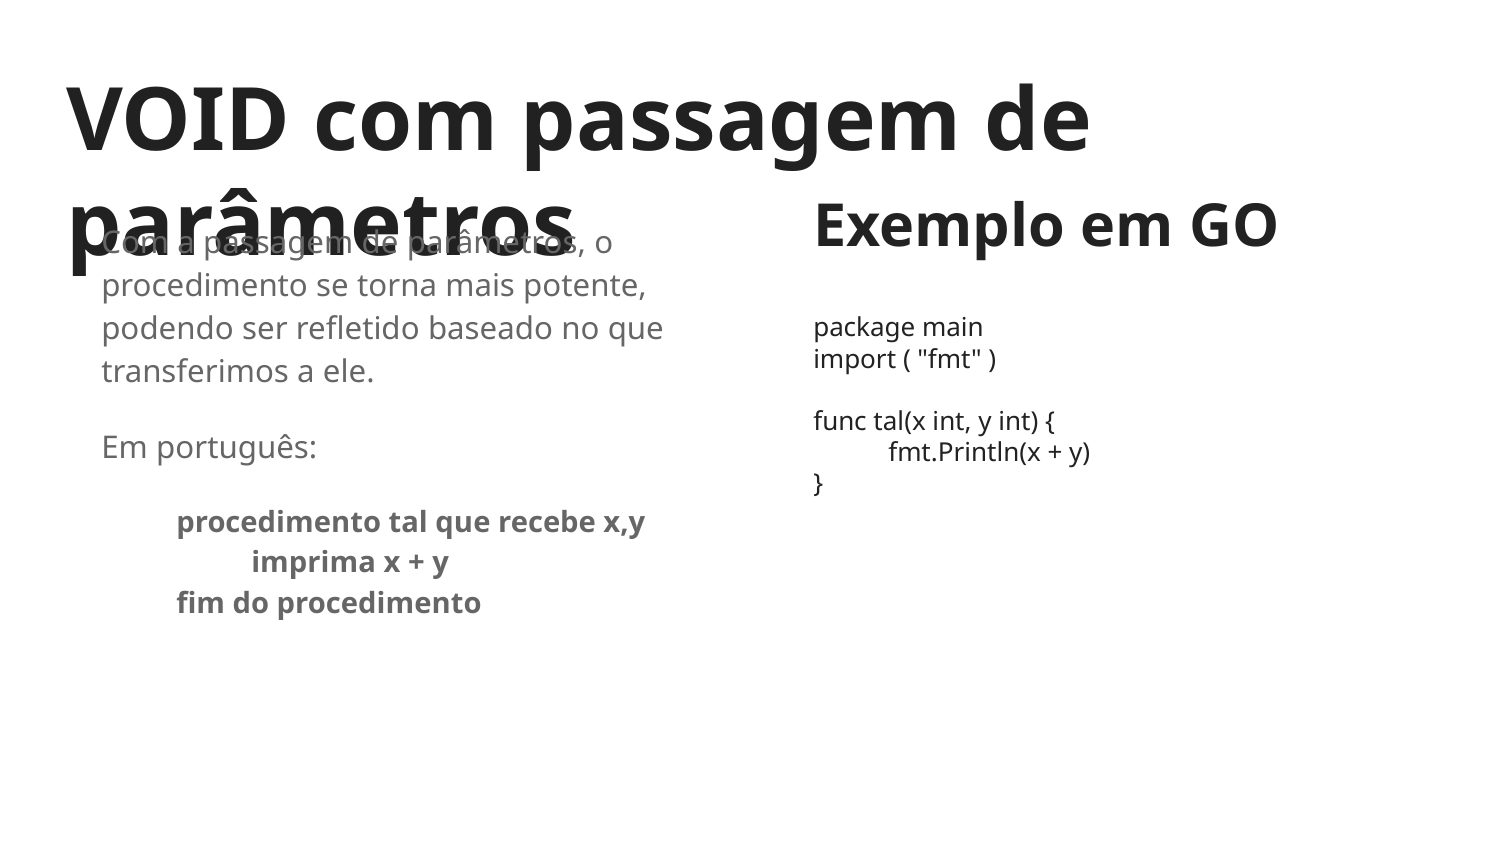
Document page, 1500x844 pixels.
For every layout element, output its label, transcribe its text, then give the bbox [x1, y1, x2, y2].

list Com a passagem de parâmetros, o procedimento se torna mais potente, podendo ser refletido baseado no que transferimos a ele. Em português: procedimento tal que recebe x,y imprima x + y fim do procedimento [86, 201, 785, 823]
title VOID com passagem de parâmetros [51, 48, 1449, 180]
text_box Exemplo em GO package main import ( "fmt" ) func tal(x int, y int) { fmt.Println(x + y) } [798, 172, 1489, 823]
